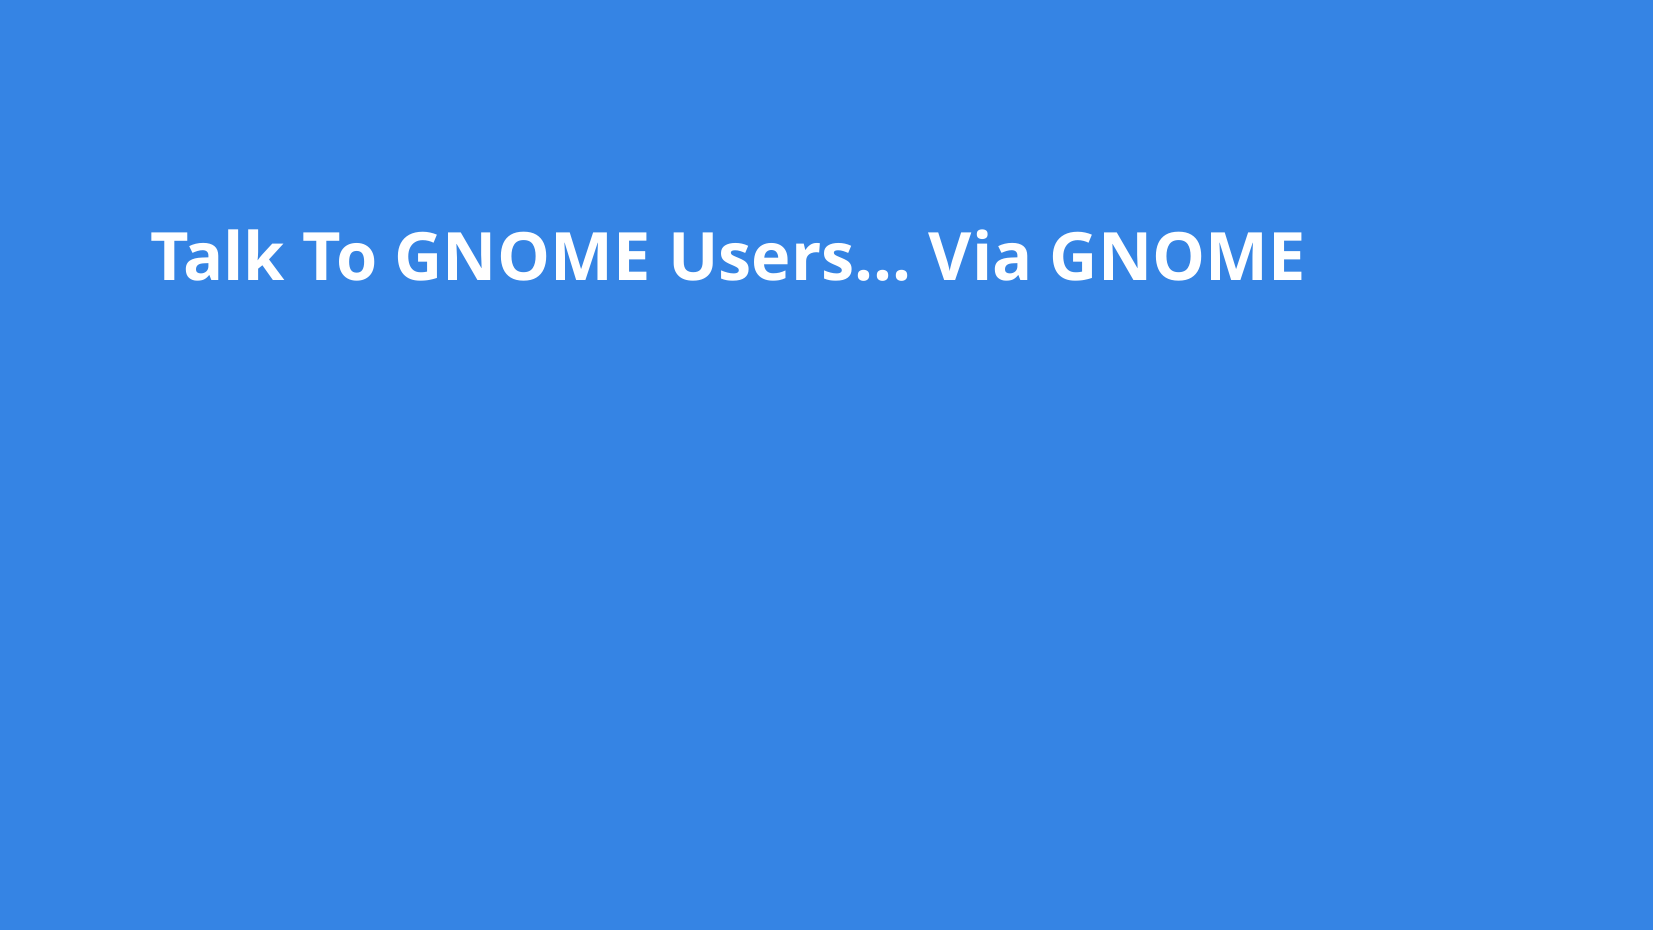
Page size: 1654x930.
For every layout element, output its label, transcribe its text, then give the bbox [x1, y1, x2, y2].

title Talk To GNOME Users... Via GNOME [150, 144, 1501, 301]
